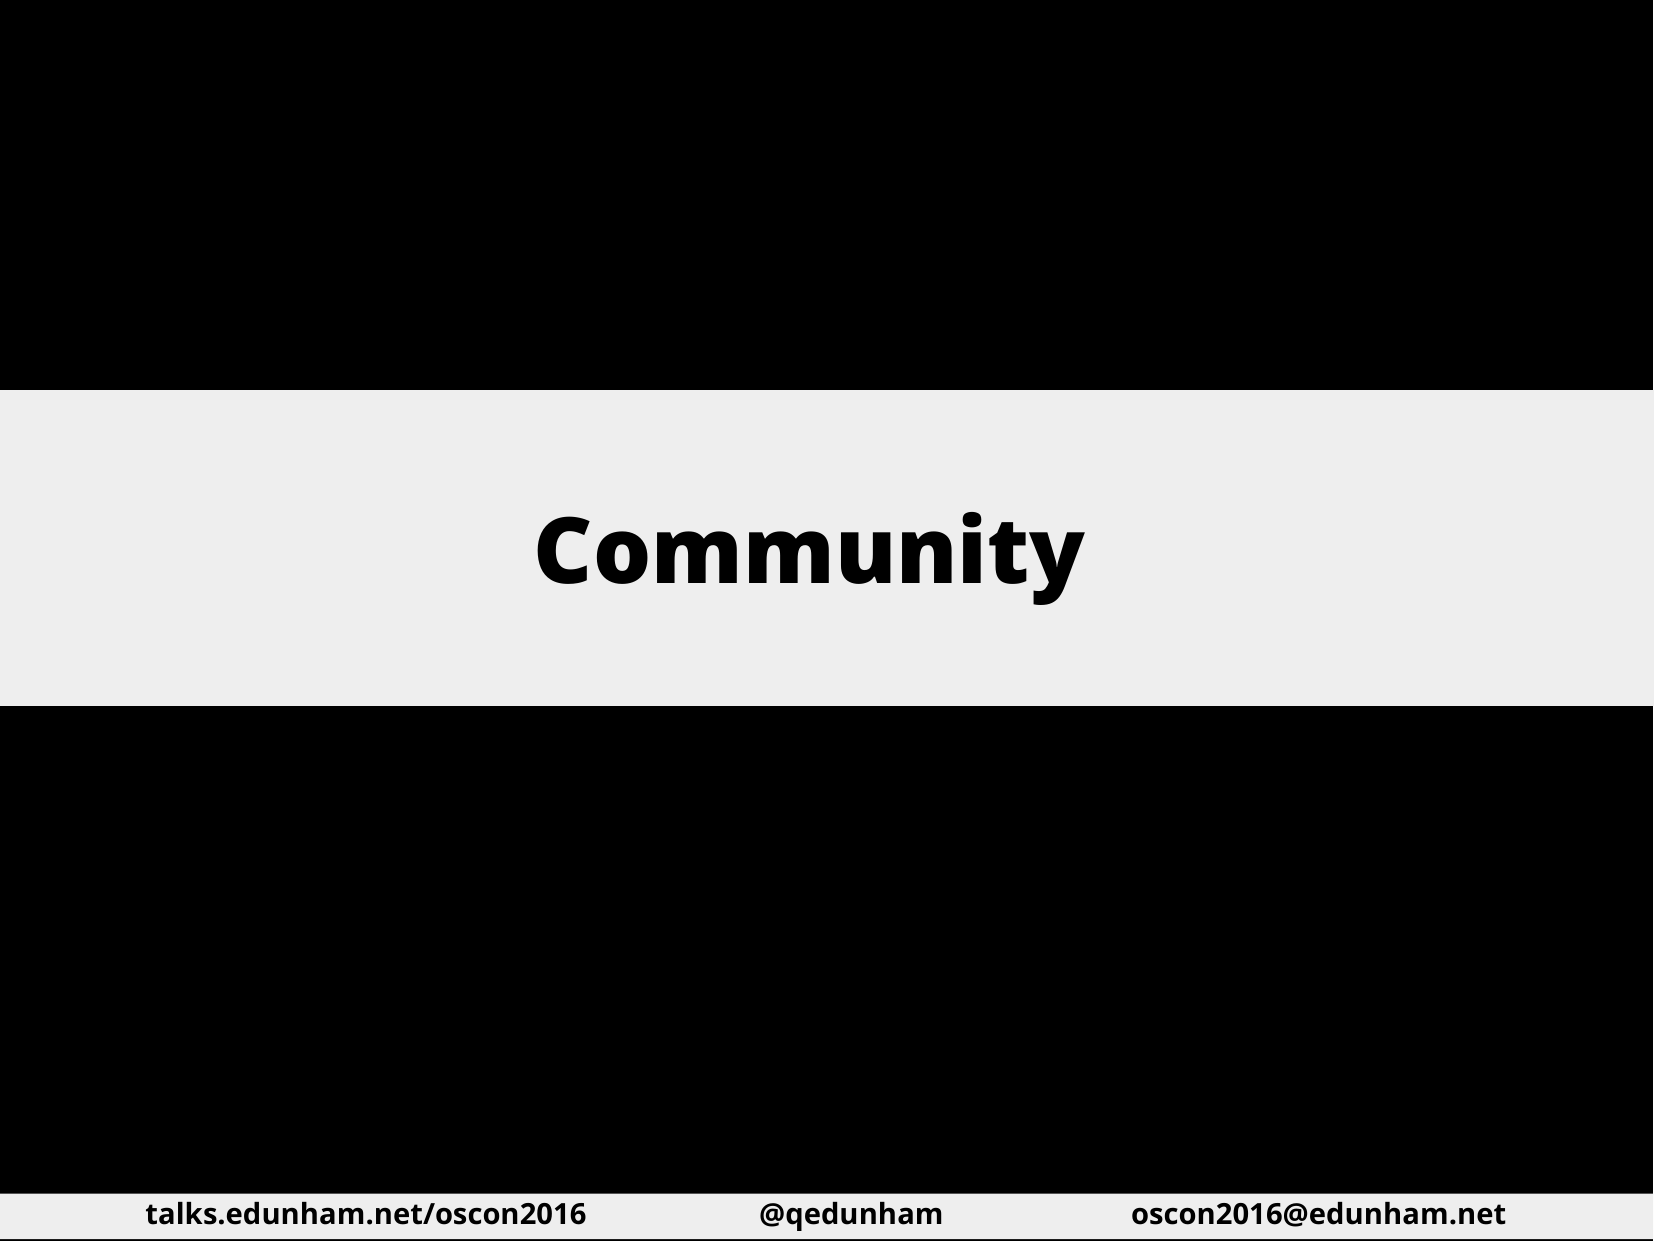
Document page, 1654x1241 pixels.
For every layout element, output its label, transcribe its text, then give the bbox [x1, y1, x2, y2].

title Community [0, 390, 1621, 706]
